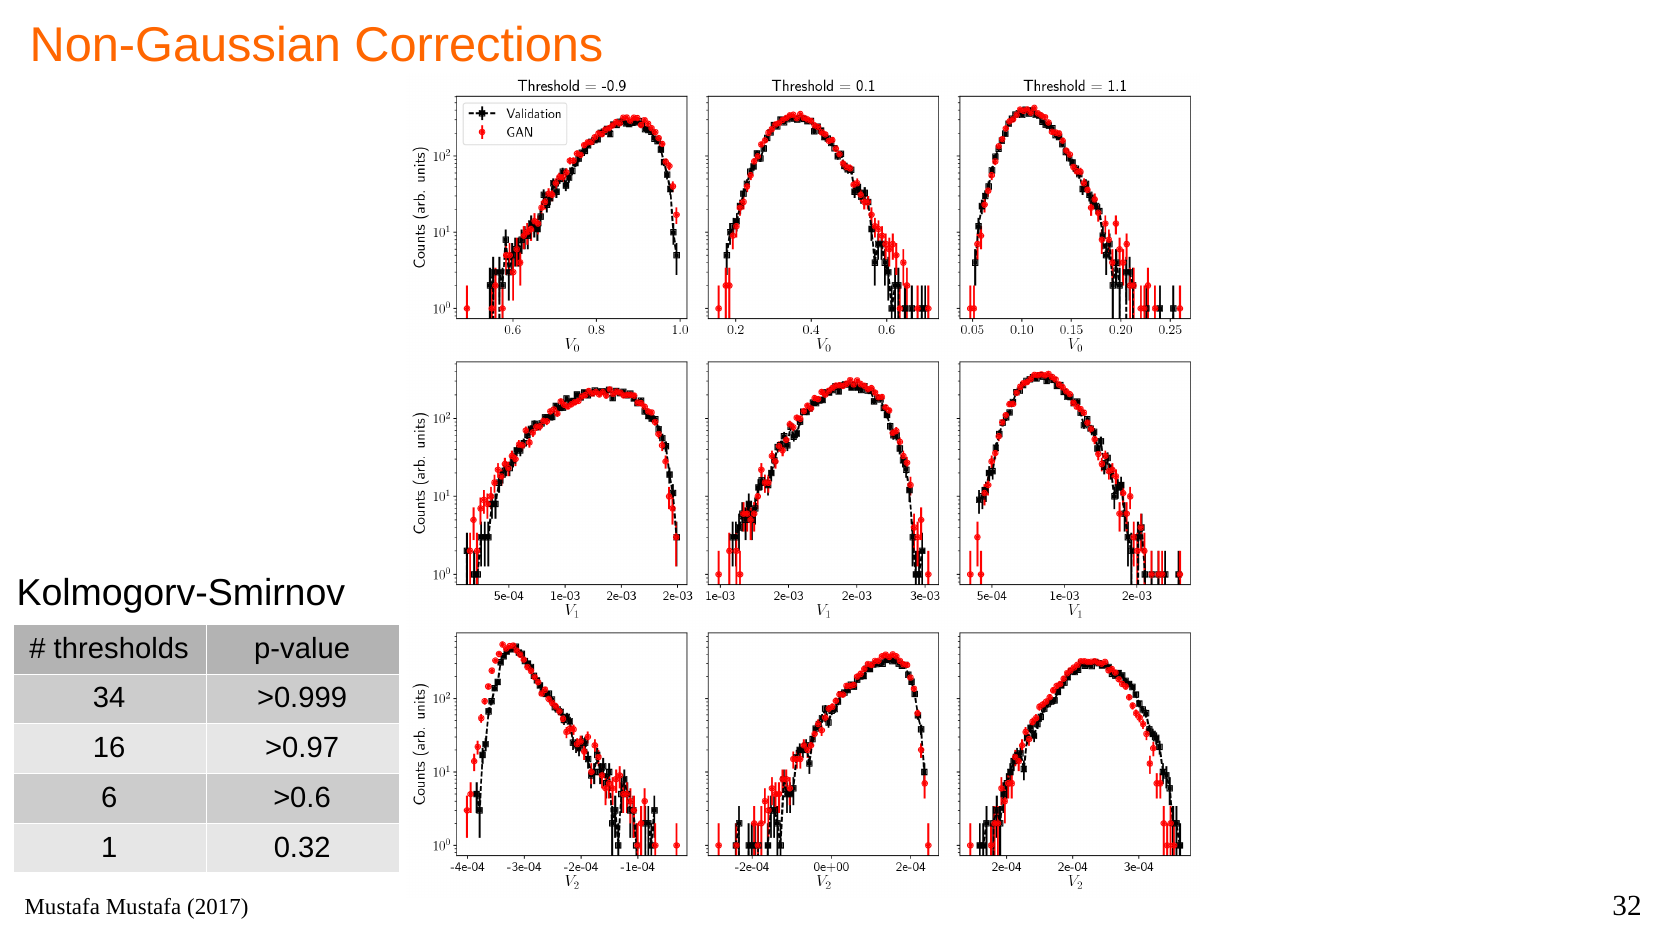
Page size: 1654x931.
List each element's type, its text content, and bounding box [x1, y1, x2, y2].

text_box [29, 9, 1621, 80]
table_cell >0.97 [207, 724, 399, 773]
table_header # thresholds [14, 625, 206, 674]
picture [406, 73, 1200, 898]
table_cell 0.32 [207, 824, 399, 872]
table_cell 34 [14, 675, 206, 723]
table_cell >0.6 [207, 774, 399, 823]
table_cell 6 [14, 774, 206, 823]
table_header p-value [207, 625, 399, 674]
table_cell 16 [14, 724, 206, 773]
text_box Kolmogorv-Smirnov [1, 564, 361, 621]
table_cell 1 [14, 824, 206, 872]
table_cell >0.999 [207, 675, 399, 723]
